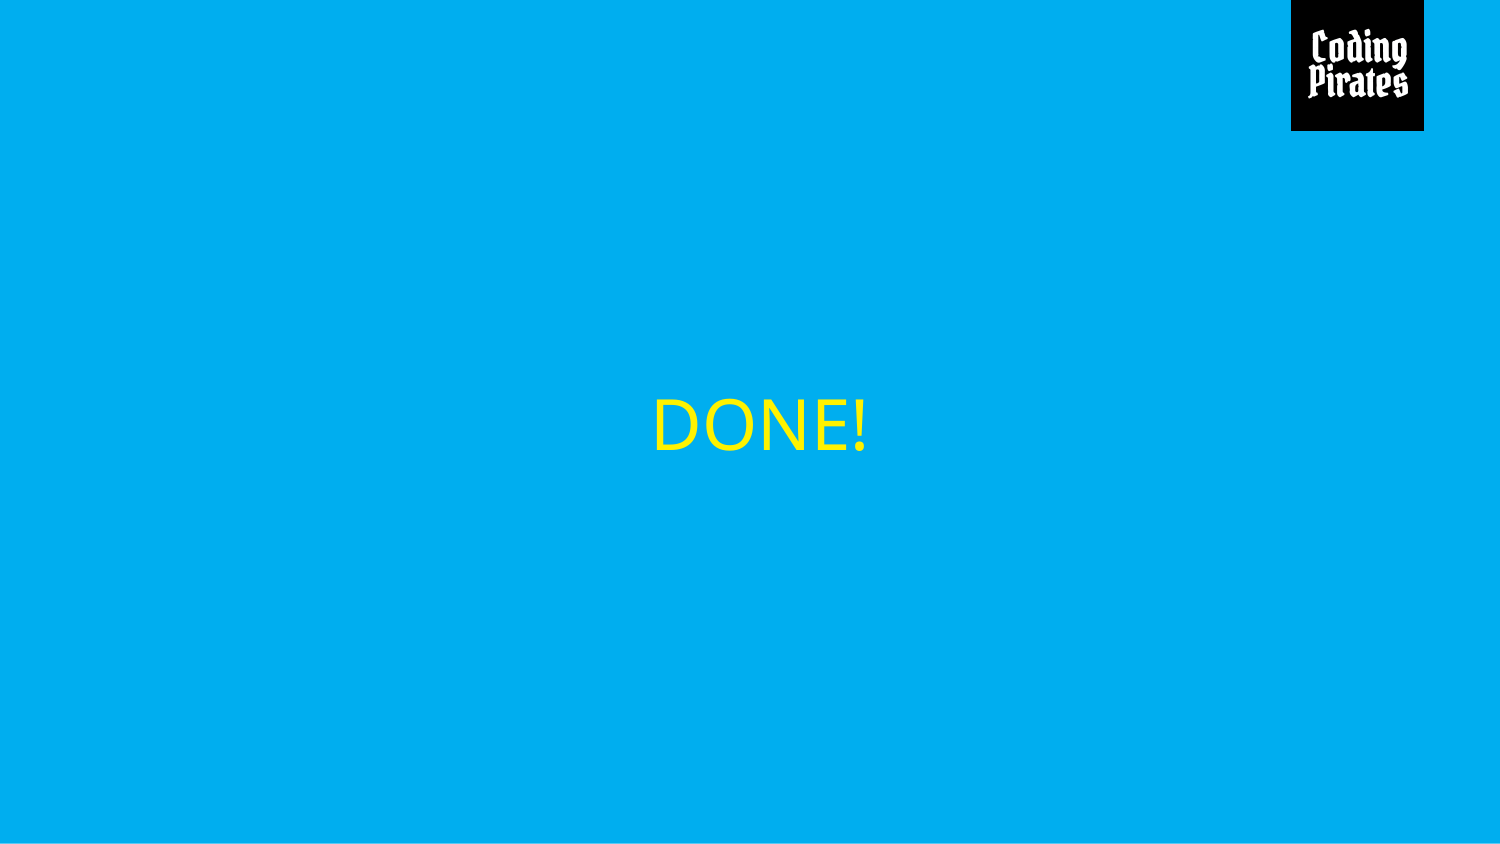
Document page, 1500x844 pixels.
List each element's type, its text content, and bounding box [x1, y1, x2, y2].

picture [1292, 0, 1423, 130]
title DONE! [30, 275, 1490, 568]
